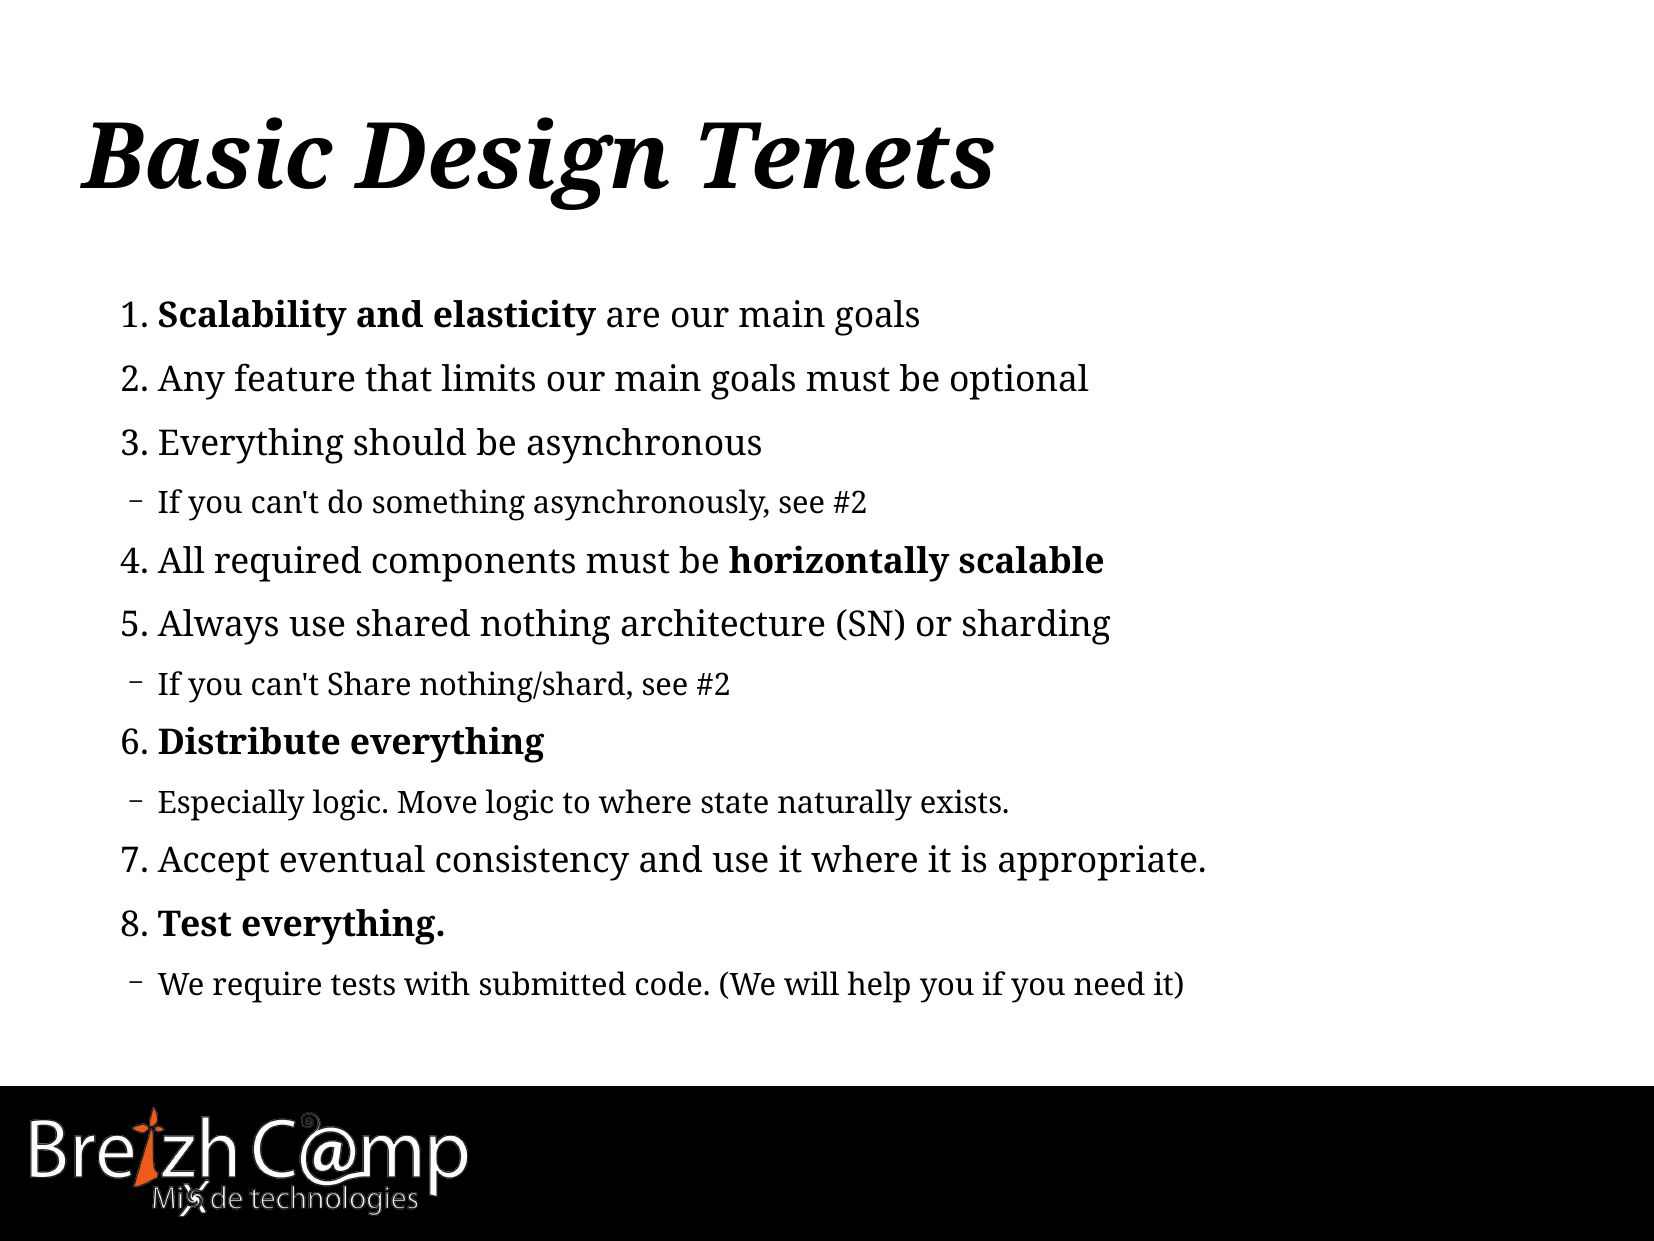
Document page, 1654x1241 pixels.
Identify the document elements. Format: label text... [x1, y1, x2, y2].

title Basic Design Tenets [82, 49, 1571, 257]
picture [30, 1107, 468, 1217]
list 1. Scalability and elasticity are our main goals 2. Any feature that limits our main goals must be optional 3. Everything should be asynchronous If you can't do something asynchronously, see #2 4. All required components must be horizontally scalable 5. Always use shared nothing architecture (SN) or sharding If you can't Share nothing/shard, see #2 6. Distribute everything Especially logic. Move logic to where state naturally exists. 7. Accept eventual consistency and use it where it is appropriate. 8. Test everything. We require tests with submitted code. (We will help you if you need it) [82, 290, 1538, 1010]
